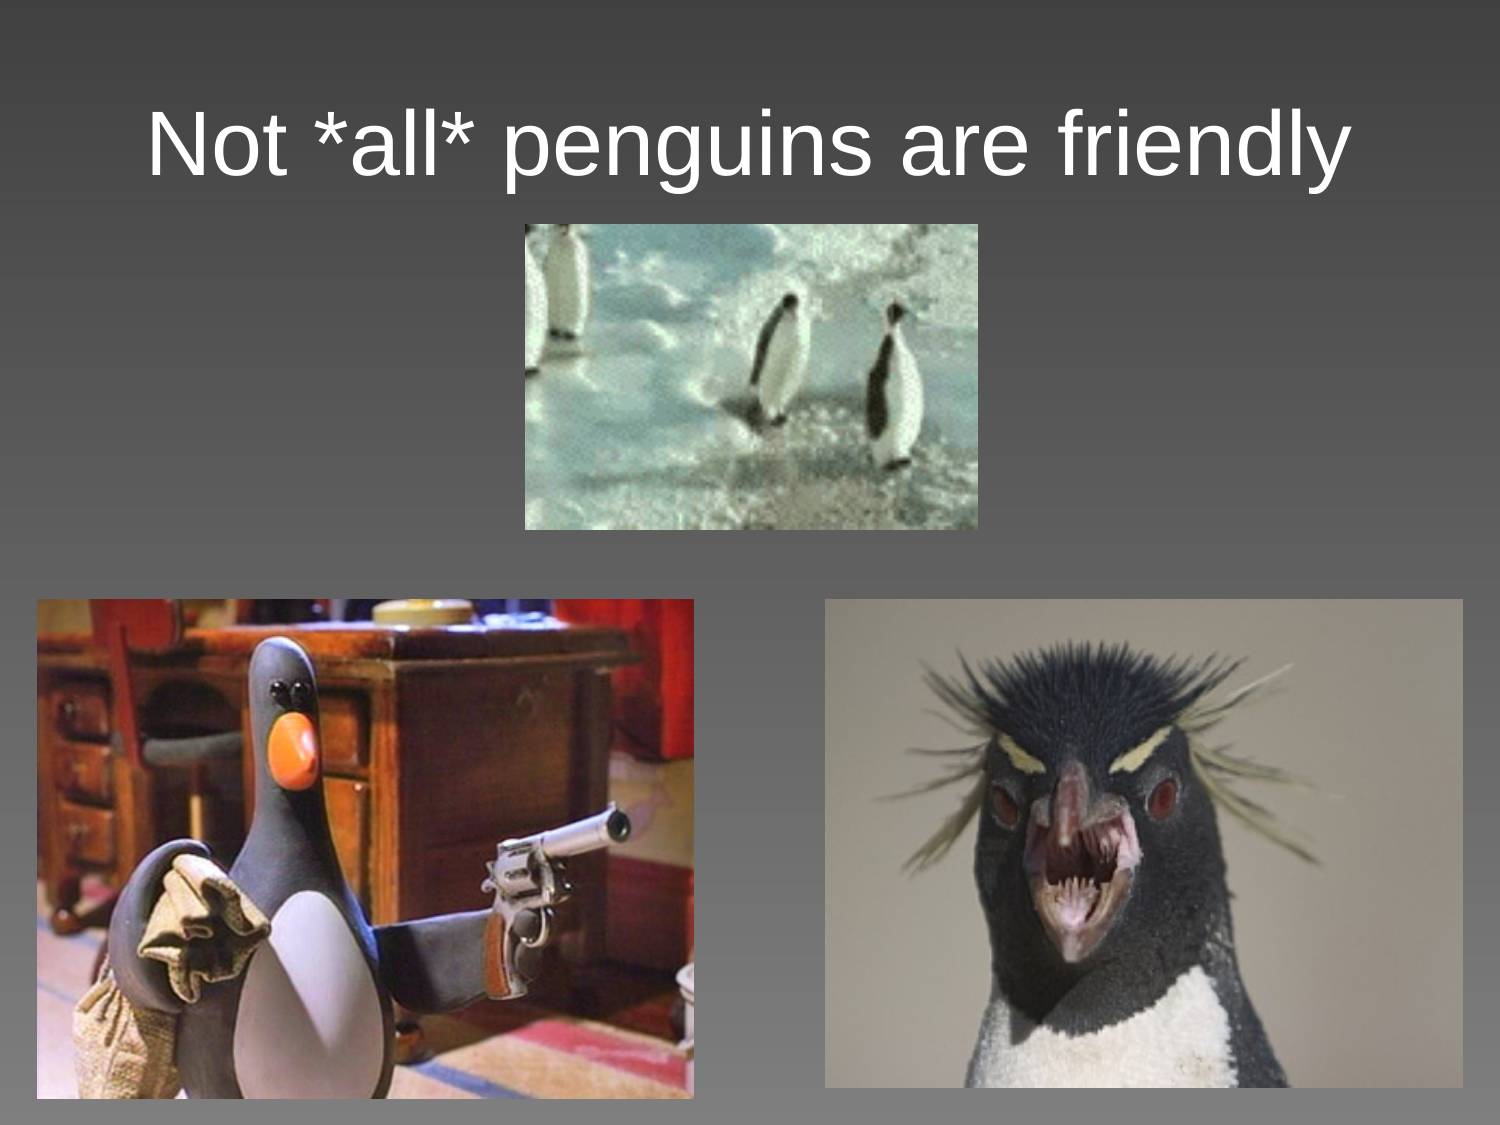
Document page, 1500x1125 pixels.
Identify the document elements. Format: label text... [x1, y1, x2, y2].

picture [37, 599, 694, 1099]
picture [525, 233, 978, 530]
title Not *all* penguins are friendly [75, 44, 1426, 233]
picture [825, 599, 1463, 1088]
